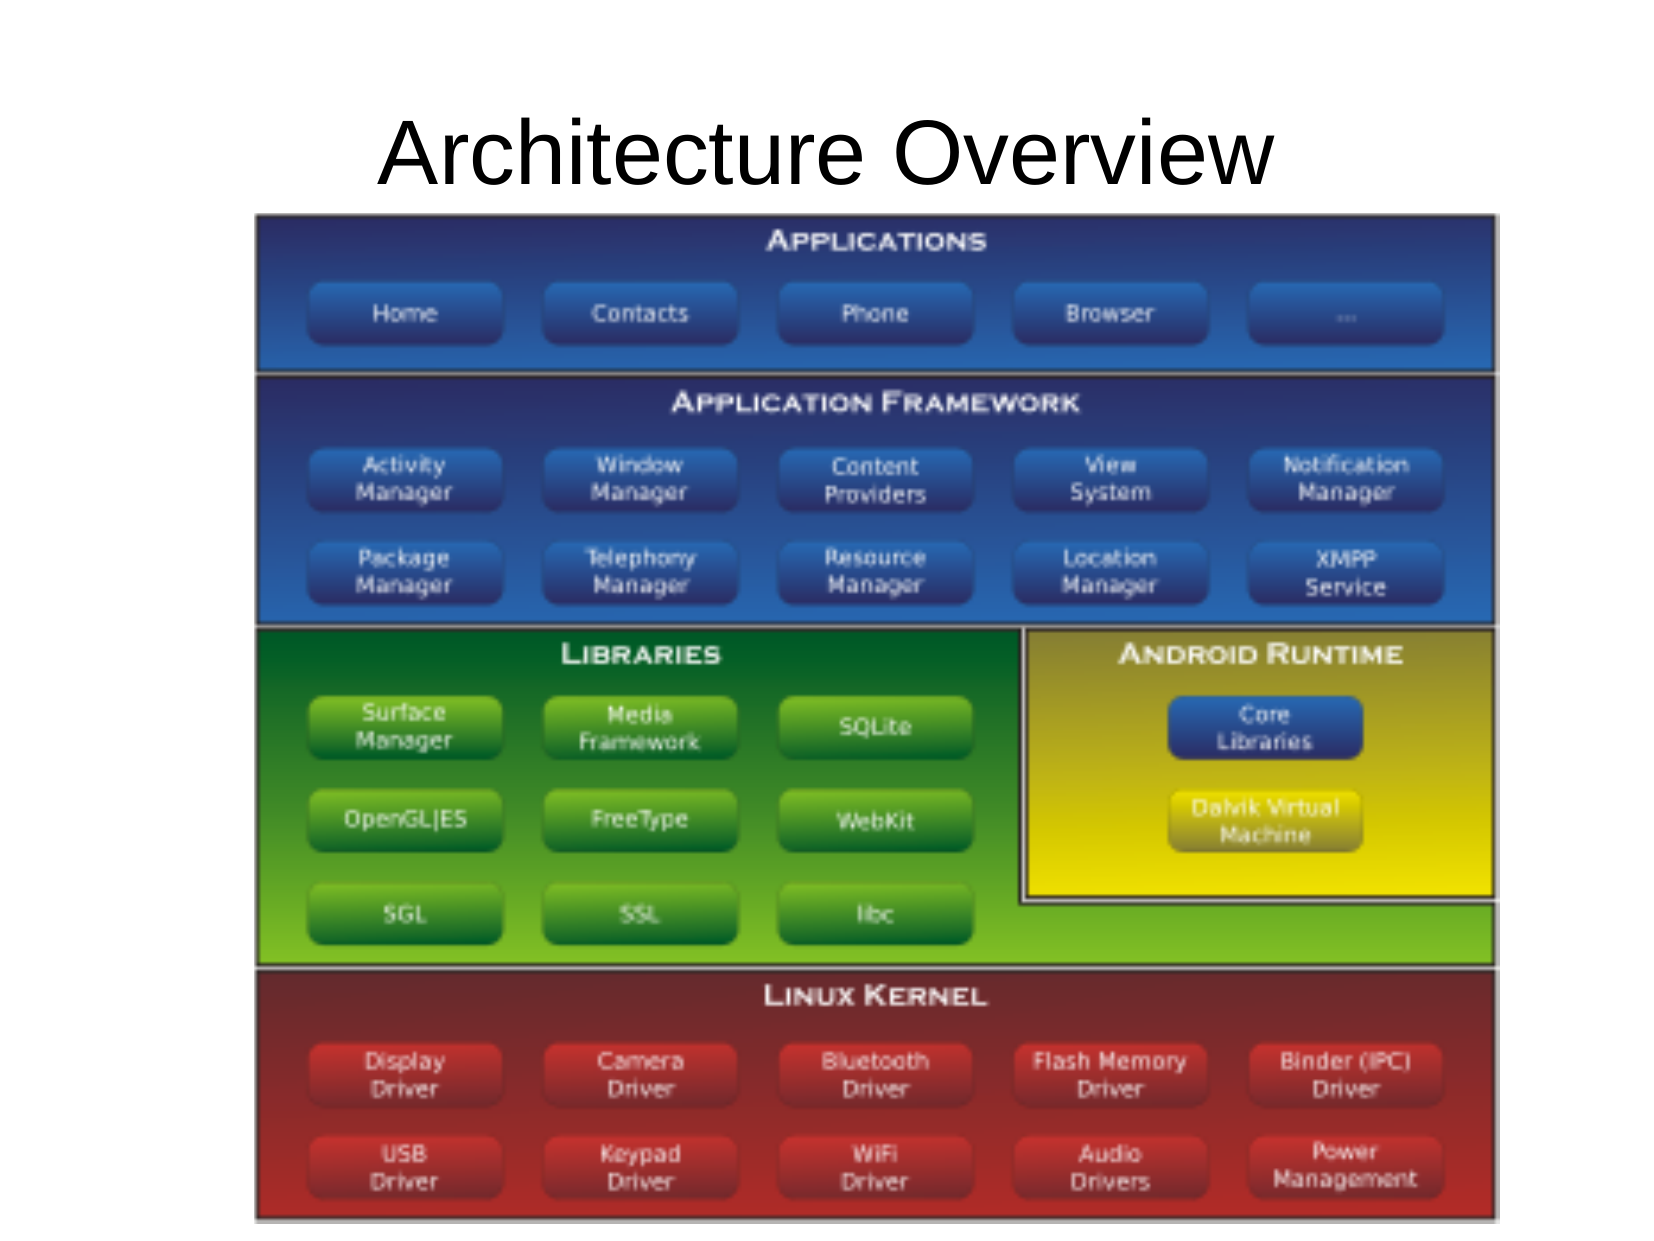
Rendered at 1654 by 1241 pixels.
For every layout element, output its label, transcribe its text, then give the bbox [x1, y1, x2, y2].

title Architecture Overview [82, 49, 1571, 257]
picture [254, 213, 1500, 1224]
